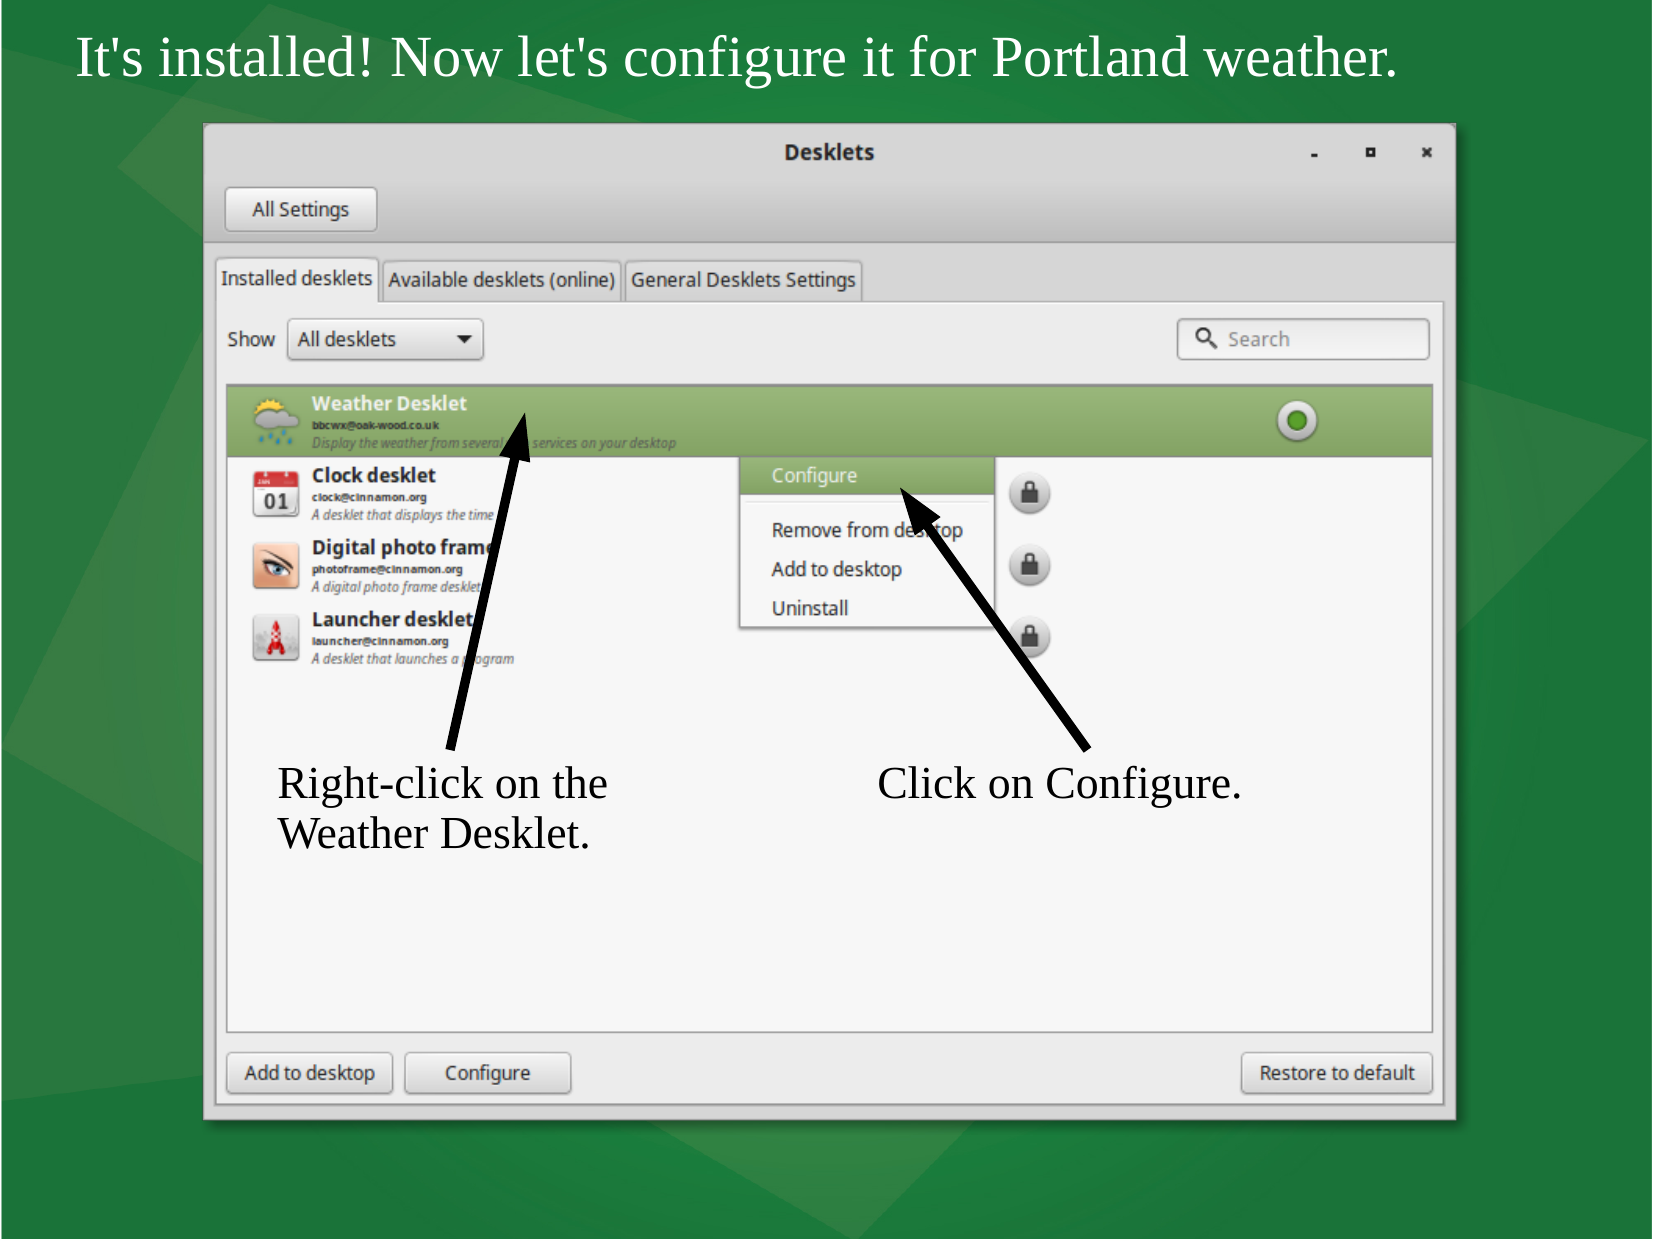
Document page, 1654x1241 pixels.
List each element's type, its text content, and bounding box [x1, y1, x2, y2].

text_box Right-click on the Weather Desklet. [262, 750, 638, 867]
picture [0, 0, 1652, 1241]
text_box Click on Configure. [862, 750, 1388, 816]
title It's installed! Now let's configure it for Portland weather. [75, 0, 1564, 113]
